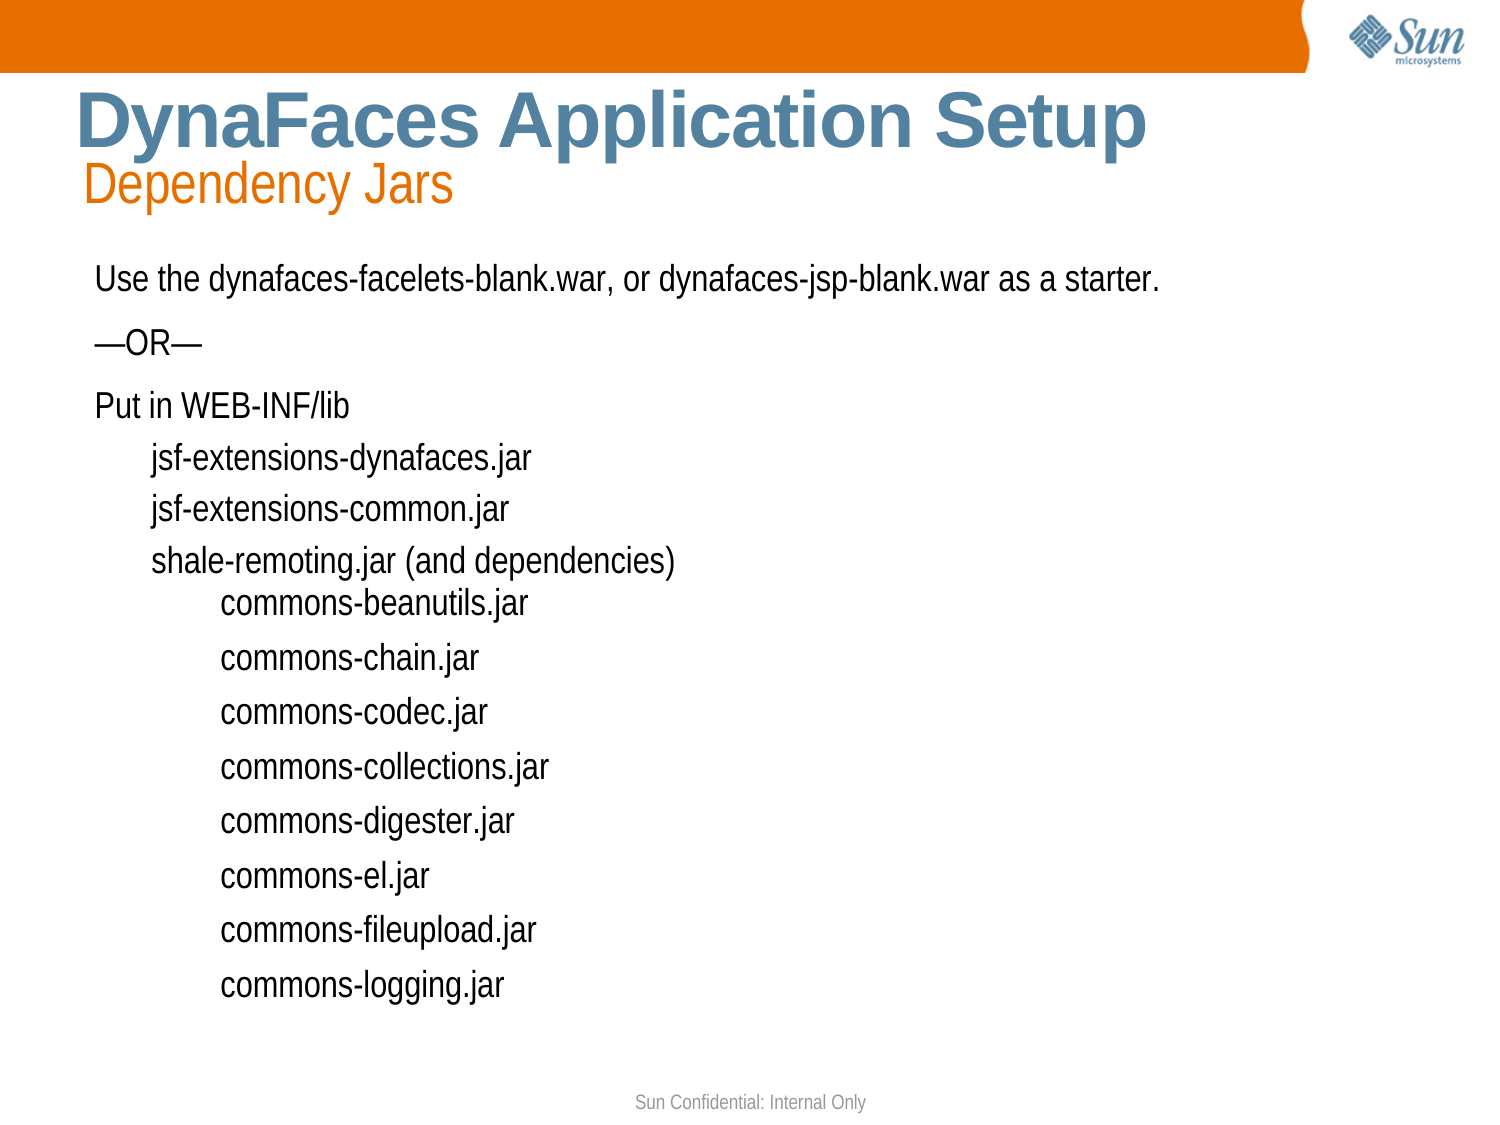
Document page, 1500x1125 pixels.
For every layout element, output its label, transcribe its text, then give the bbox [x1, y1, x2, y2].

title DynaFaces Application Setup [75, 83, 1437, 188]
list Use the dynafaces-facelets-blank.war, or dynafaces-jsp-blank.war as a starter. —OR— Put in WEB-INF/lib jsf-extensions-dynafaces.jar jsf-extensions-common.jar shale-remoting.jar (and dependencies) commons-beanutils.jar commons-chain.jar commons-codec.jar commons-collections.jar commons-digester.jar commons-el.jar commons-fileupload.jar commons-logging.jar [75, 262, 1412, 1022]
picture [0, 0, 1500, 73]
text_box Dependency Jars [83, 157, 1351, 225]
